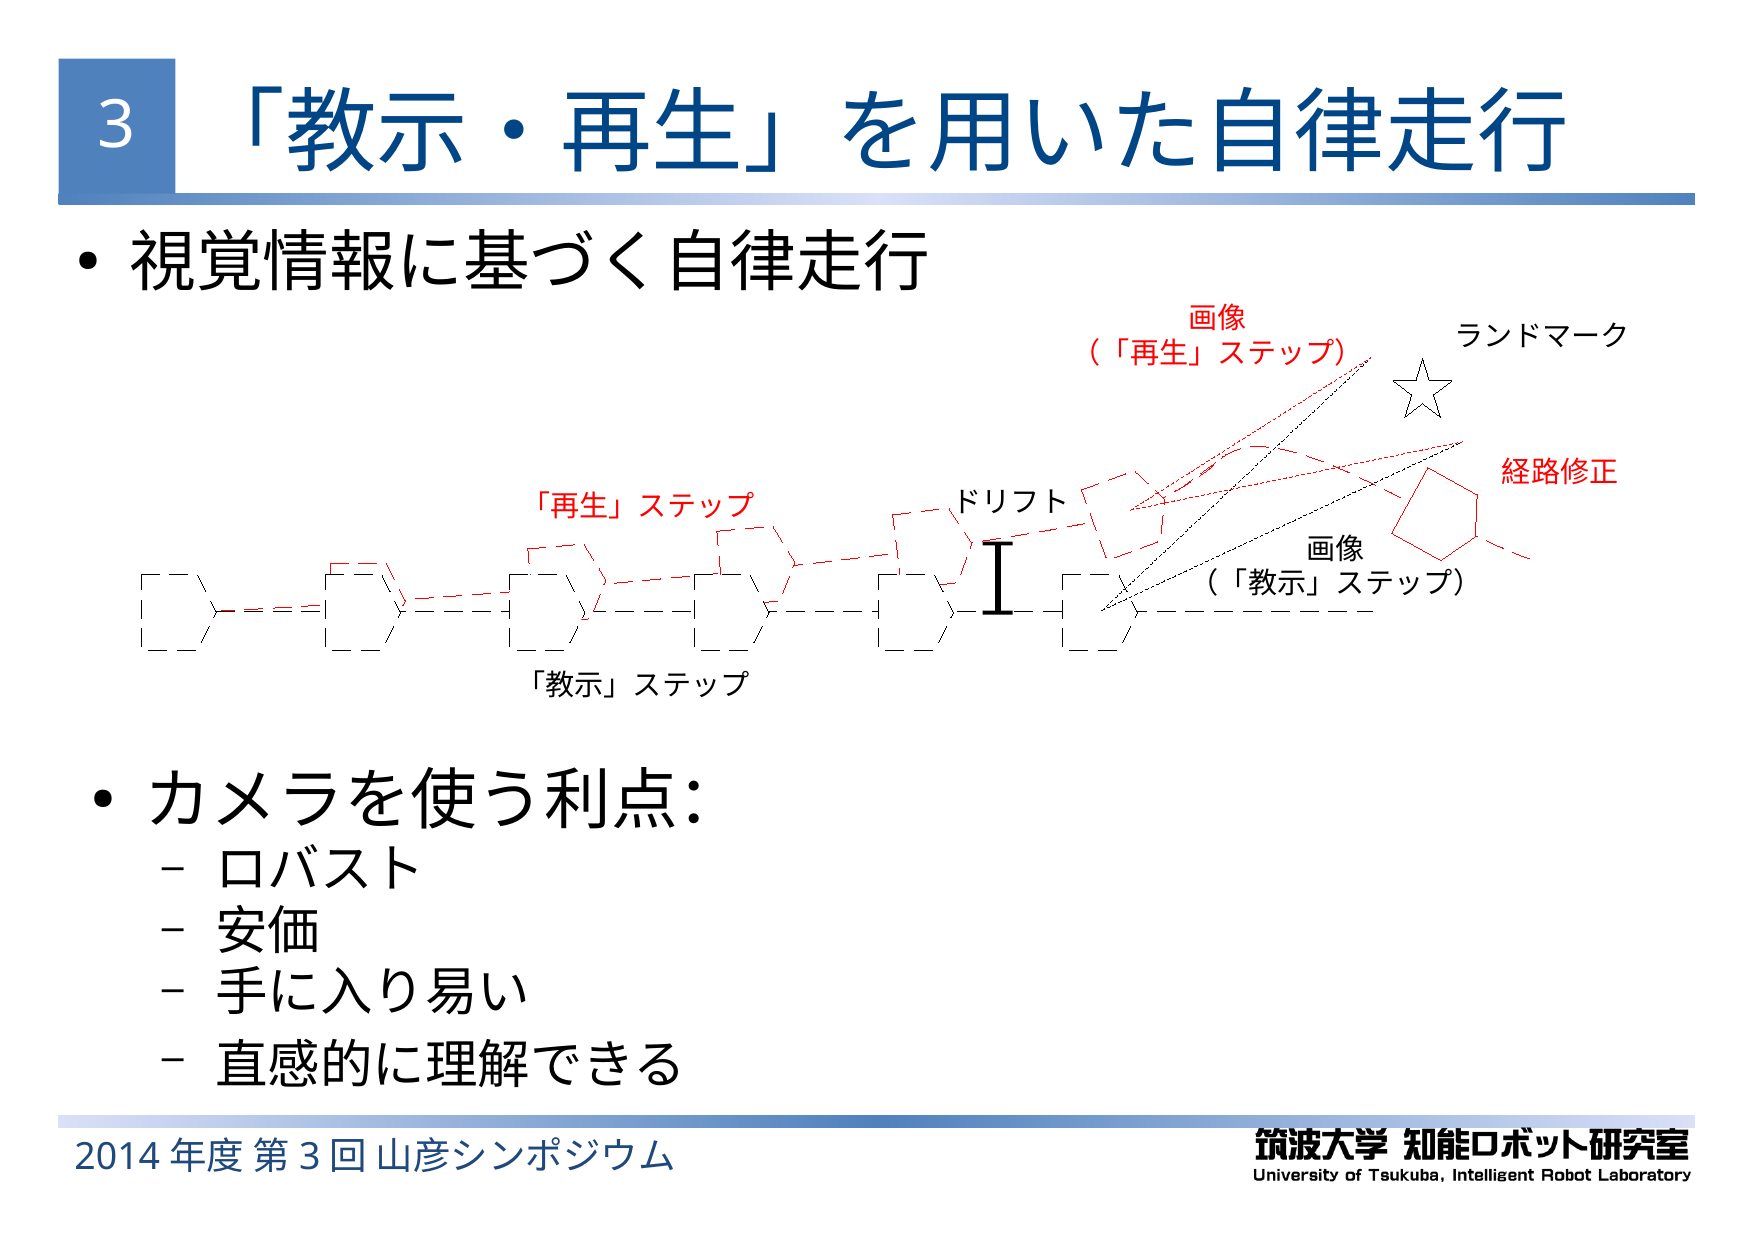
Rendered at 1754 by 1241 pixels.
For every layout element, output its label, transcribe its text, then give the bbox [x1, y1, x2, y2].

text_box [694, 526, 795, 651]
text_box [141, 574, 217, 651]
text_box [325, 563, 406, 651]
list 視覚情報に基づく自律走行 [58, 223, 1696, 314]
text_box [1085, 470, 1165, 561]
text_box 経路修正 [1487, 447, 1634, 497]
picture [1252, 1127, 1691, 1182]
text_box [1391, 467, 1478, 561]
text_box ランドマーク [1440, 312, 1646, 362]
text_box [1393, 358, 1452, 418]
text_box 画像 （「教示」ステップ） [1174, 524, 1498, 608]
text_box カメラを使う利点： ロバスト 安価 手に入り易い 直感的に理解できる [58, 753, 760, 1109]
text_box 「再生」ステップ [506, 481, 770, 531]
title 「教示・再生」を用いた自律走行 [193, 61, 1651, 205]
text_box 「教示」ステップ [501, 660, 765, 710]
text_box [1062, 574, 1138, 651]
text_box [509, 544, 606, 651]
text_box [878, 508, 972, 651]
text_box 画像 （「再生」ステップ） [1056, 294, 1379, 378]
text_box ドリフト [937, 477, 1085, 527]
